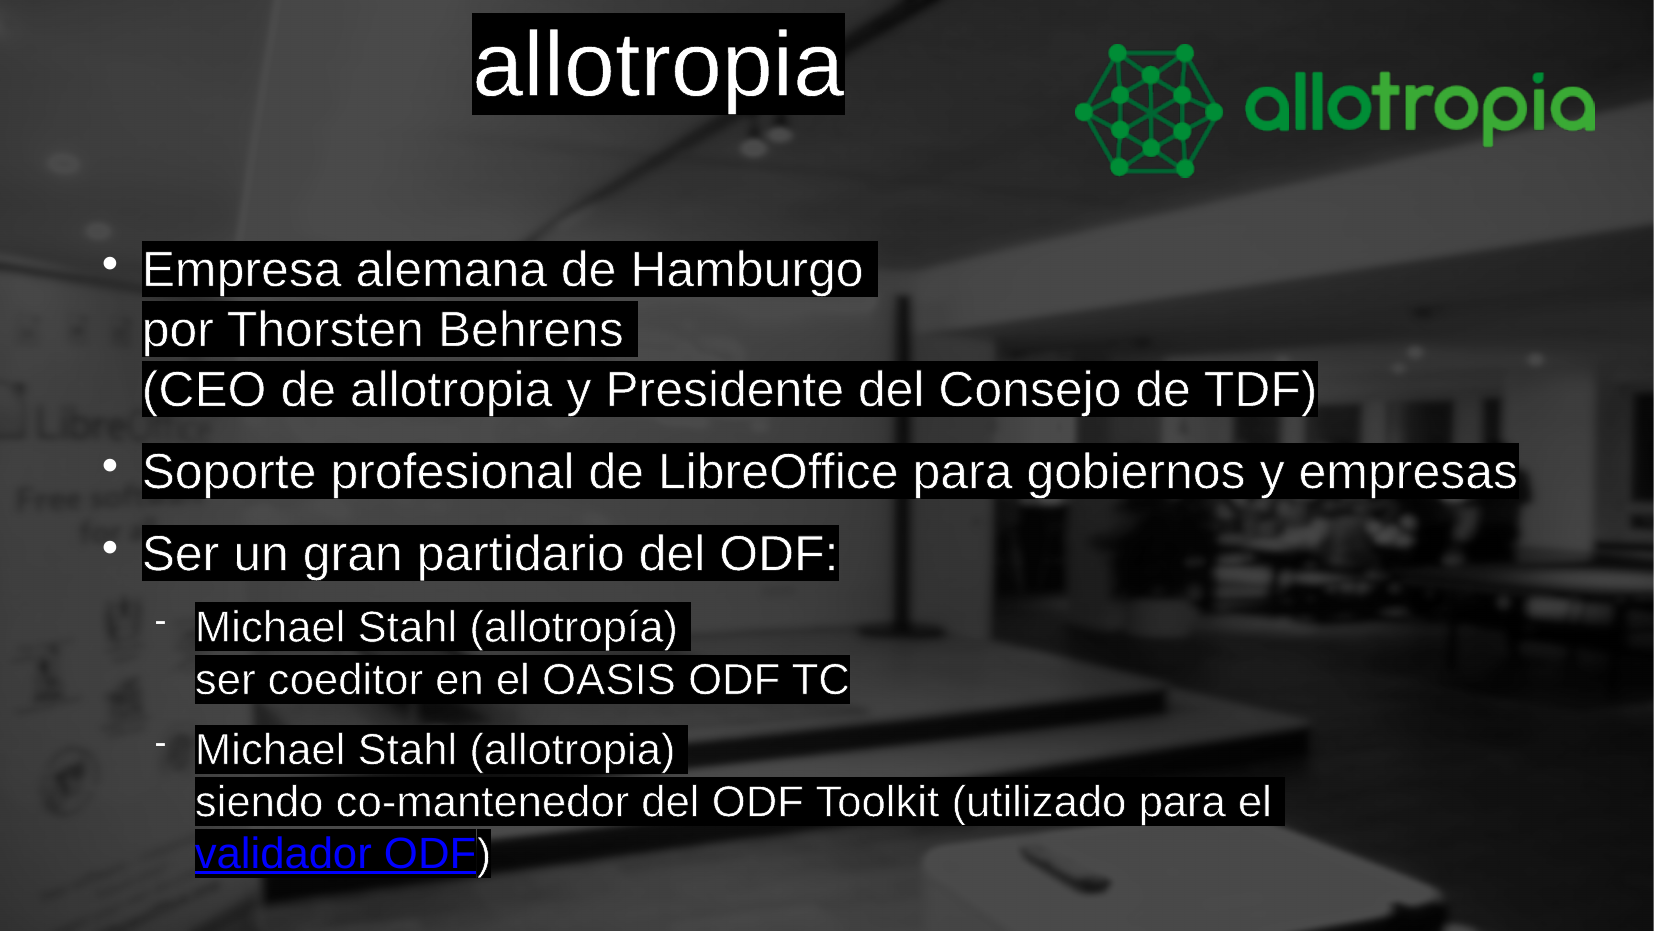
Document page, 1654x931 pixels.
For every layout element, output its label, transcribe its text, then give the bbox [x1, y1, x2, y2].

title allotropia [82, 0, 1235, 133]
picture [0, 0, 1654, 931]
list Empresa alemana de Hamburgo por Thorsten Behrens (CEO de allotropia y Presidente del Consejo de TDF) Soporte profesional de LibreOffice para gobiernos y empresas Ser un gran partidario del ODF: Michael Stahl (allotropía) ser coeditor en el OASIS ODF TC Michael Stahl (allotropia) siendo co-mantenedor del ODF Toolkit (utilizado para el validador ODF) [88, 236, 1538, 900]
